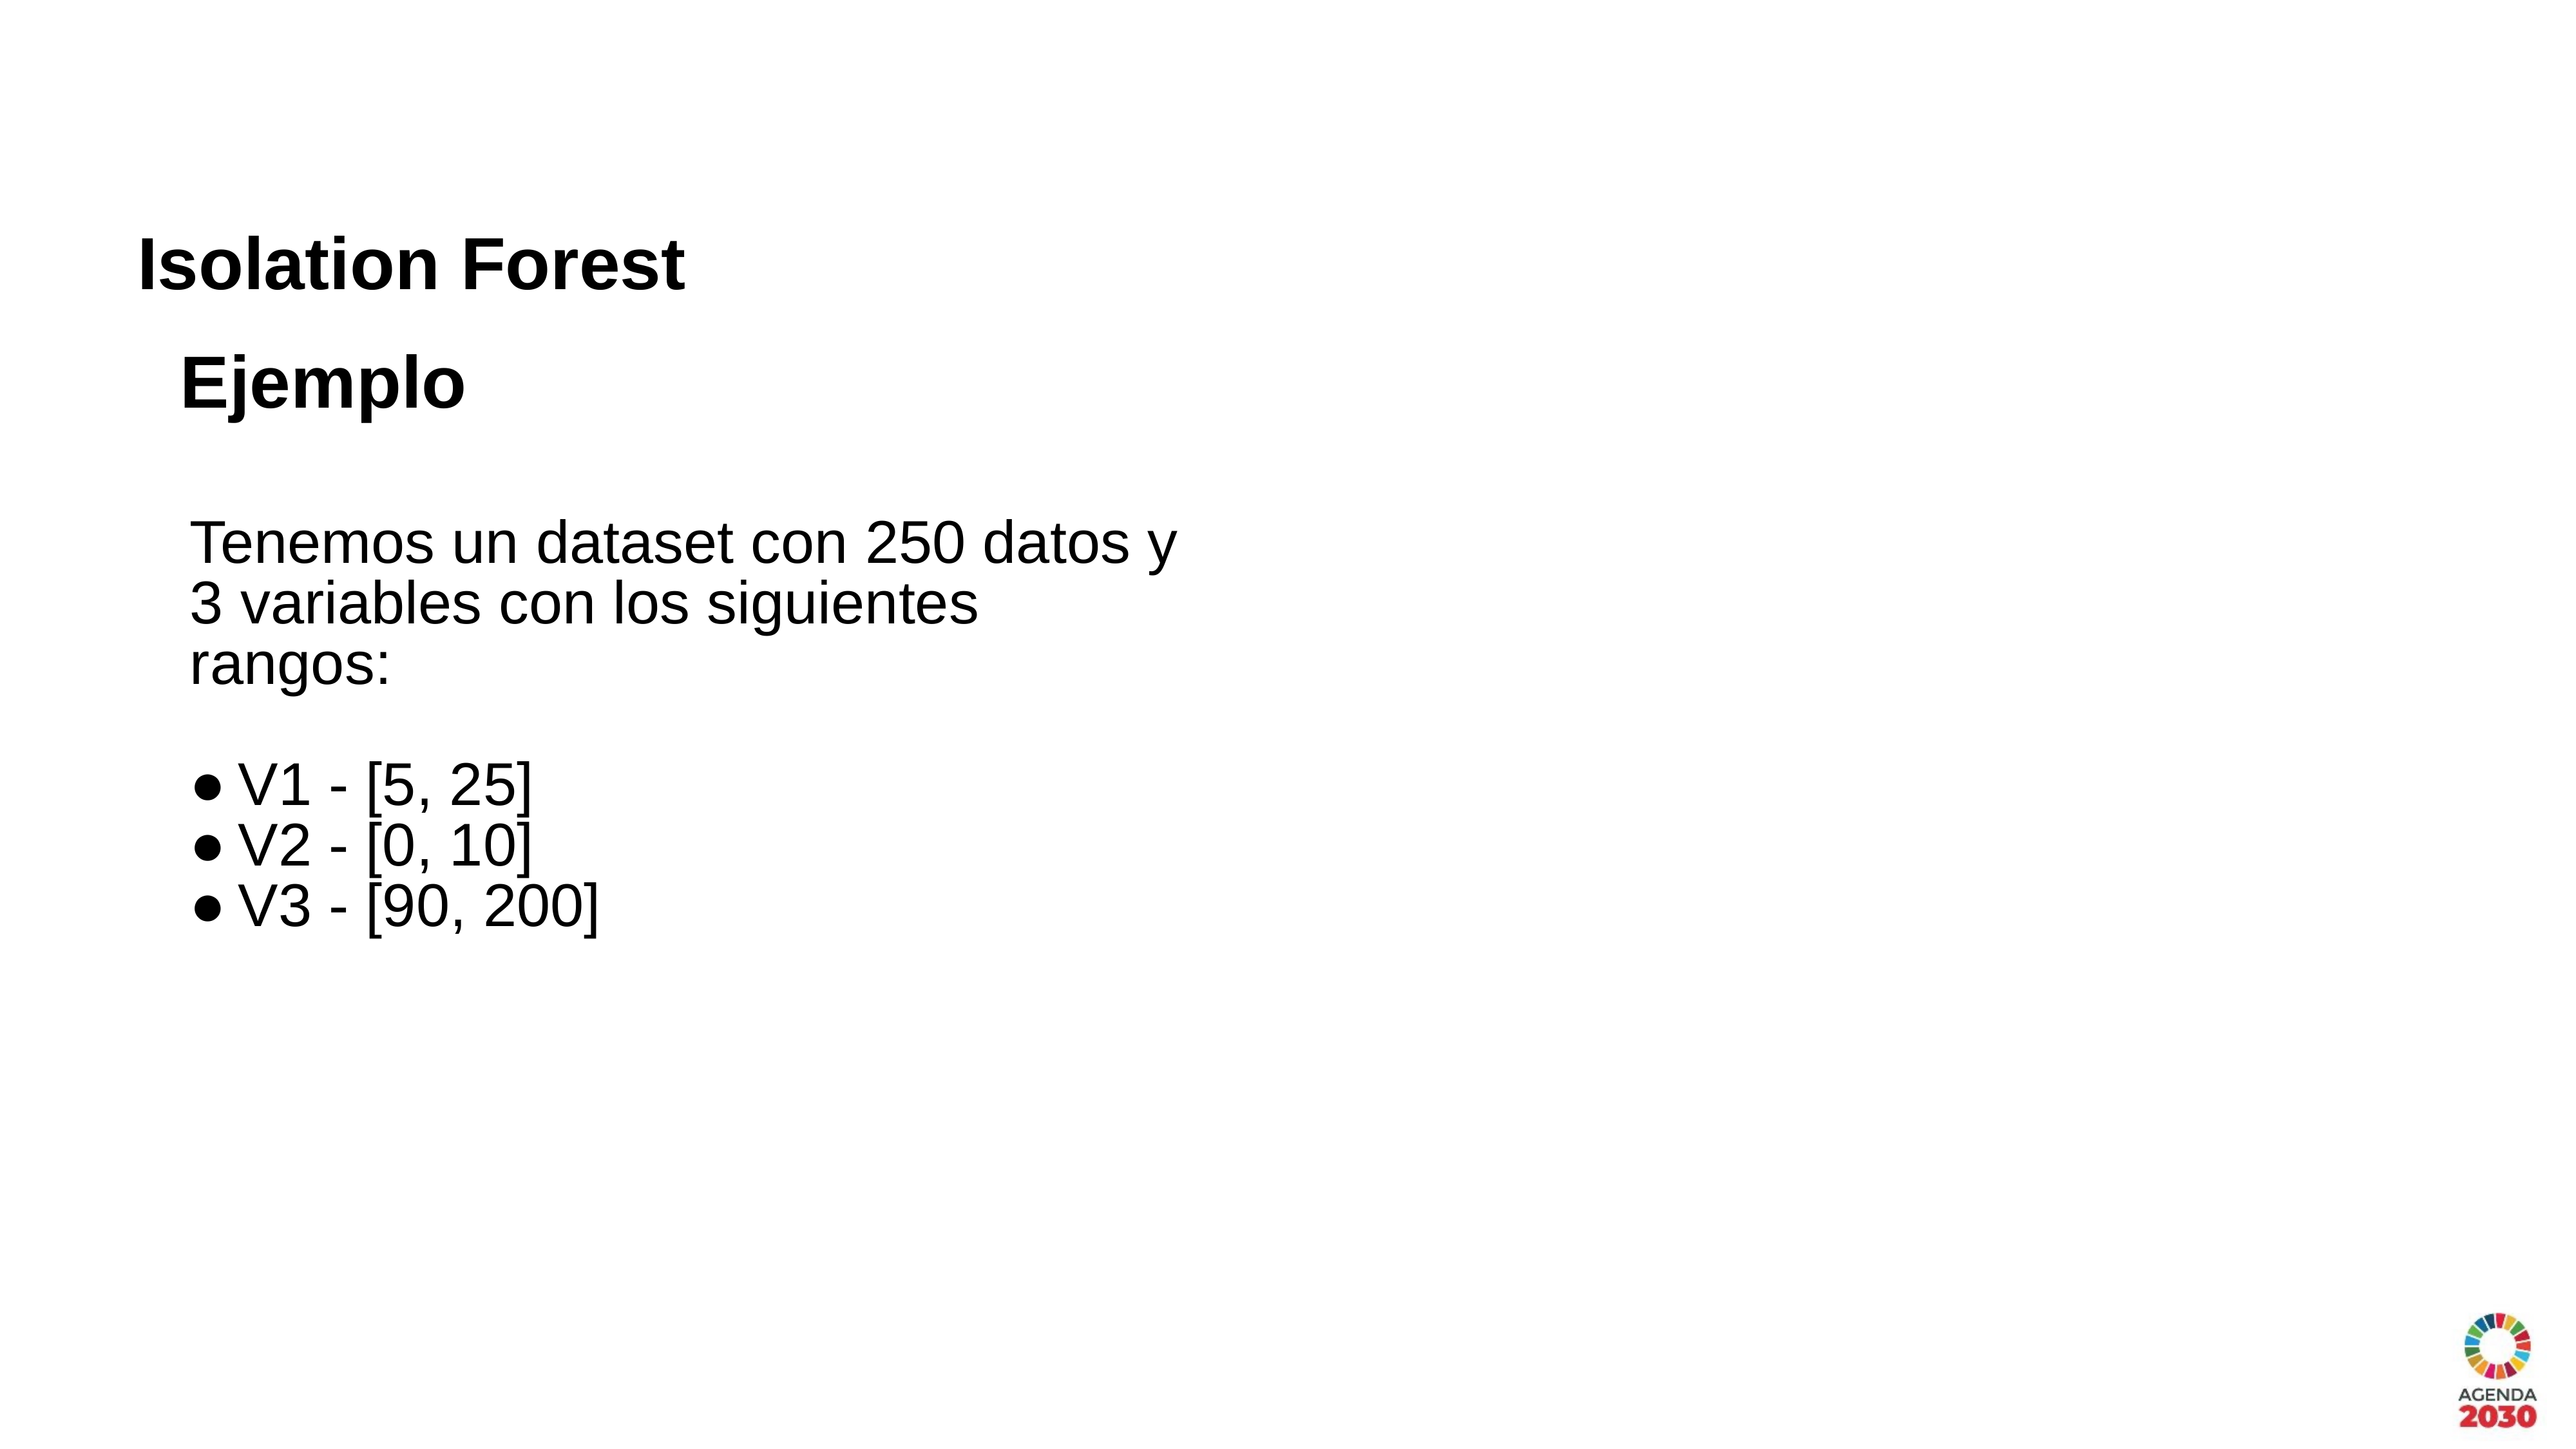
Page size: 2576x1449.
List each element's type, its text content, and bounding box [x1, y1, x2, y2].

list Tenemos un dataset con 250 datos y 3 variables con los siguientes rangos: V1 - [5, 25] V2 - [0, 10] V3 - [90, 200] [170, 505, 1210, 1193]
title Isolation Forest [128, 102, 1687, 310]
picture [2450, 1297, 2547, 1441]
title Ejemplo [170, 310, 1210, 428]
